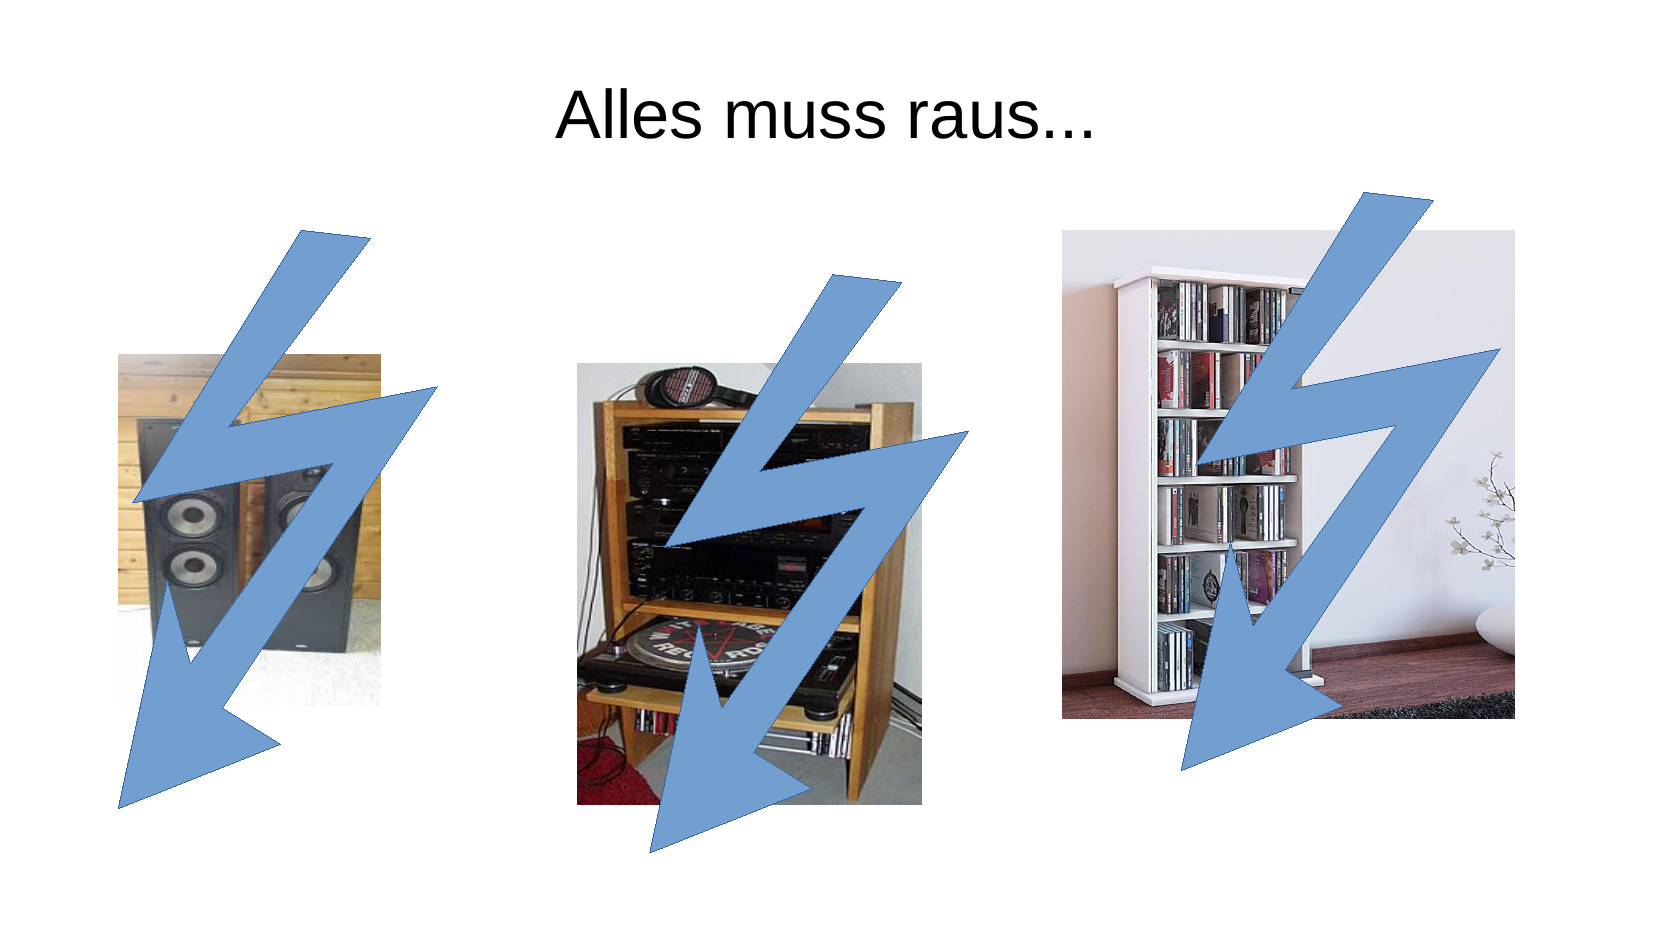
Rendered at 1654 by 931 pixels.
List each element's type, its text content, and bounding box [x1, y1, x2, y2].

title Alles muss raus... [82, 37, 1571, 193]
picture [225, 473, 381, 706]
picture [755, 503, 922, 805]
text_box [1181, 192, 1501, 771]
text_box [118, 230, 438, 809]
picture [1286, 230, 1515, 719]
picture [118, 354, 331, 706]
picture [577, 363, 862, 805]
picture [762, 363, 922, 470]
picture [230, 354, 381, 426]
text_box [649, 274, 969, 853]
picture [1062, 230, 1394, 719]
